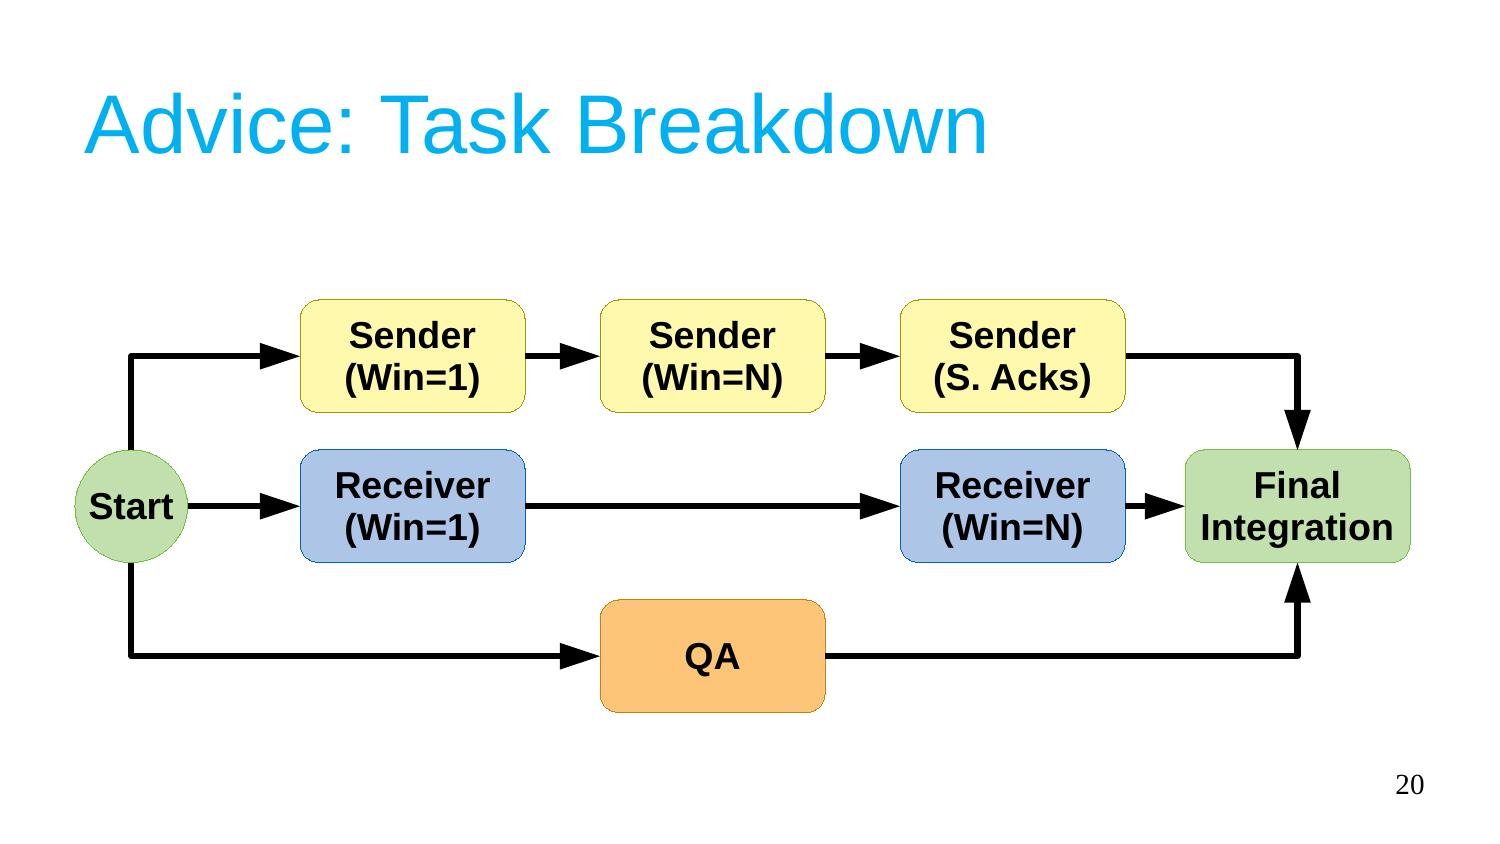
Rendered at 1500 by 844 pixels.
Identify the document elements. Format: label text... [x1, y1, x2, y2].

text_box Receiver (Win=1) [300, 449, 526, 563]
text_box Sender (S. Acks) [900, 299, 1126, 413]
title Advice: Task Breakdown [69, 44, 1364, 208]
text_box Sender (Win=1) [300, 299, 526, 413]
text_box Sender (Win=N) [600, 299, 826, 413]
text_box QA [600, 599, 826, 713]
text_box Start [74, 450, 188, 563]
text_box Receiver (Win=N) [900, 449, 1126, 563]
text_box Final Integration [1185, 449, 1411, 563]
